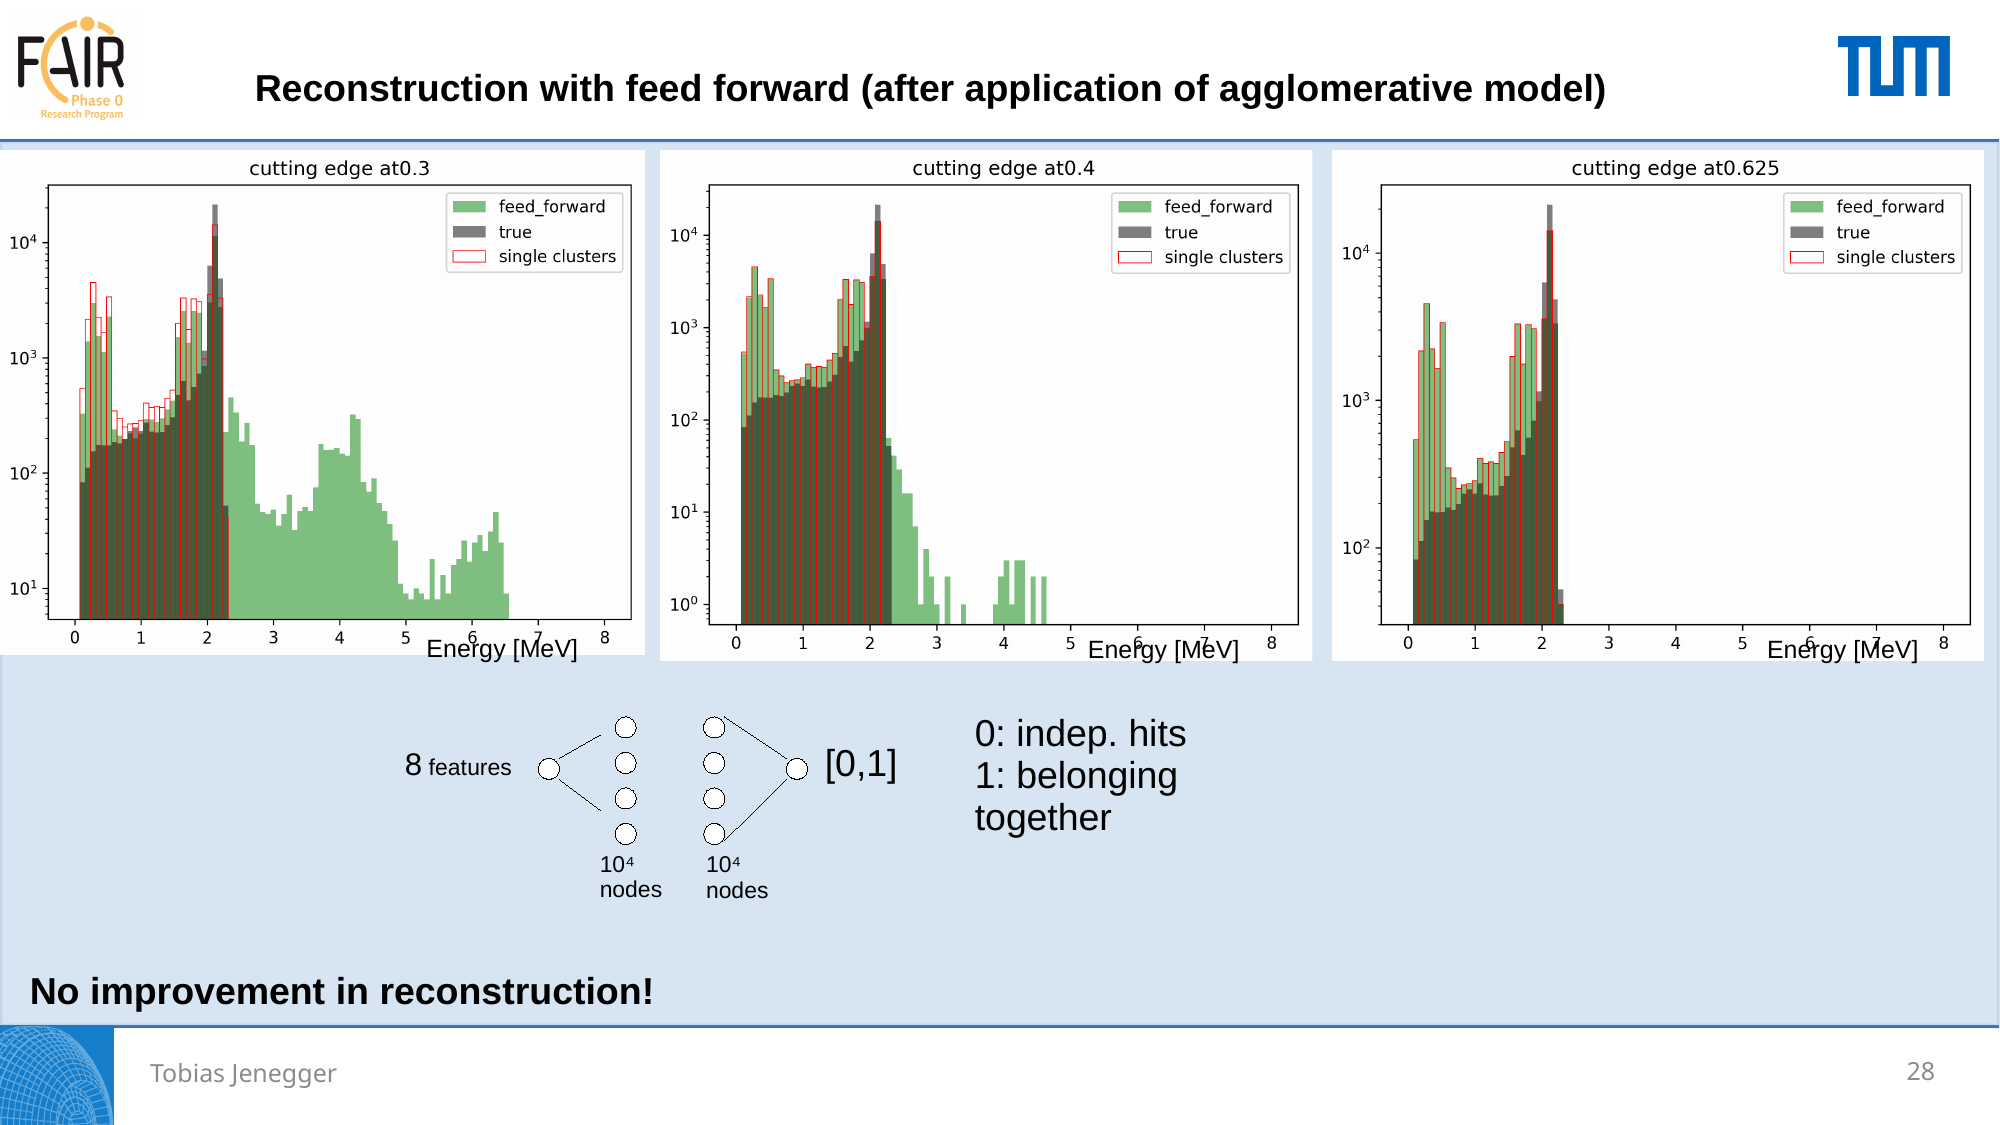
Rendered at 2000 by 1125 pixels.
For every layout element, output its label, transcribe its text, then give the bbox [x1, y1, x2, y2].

text_box 8 features [390, 739, 541, 790]
picture [1838, 36, 1950, 96]
text_box [703, 823, 725, 844]
text_box 10⁴ nodes [691, 844, 797, 911]
picture [0, 1025, 114, 1125]
text_box [615, 787, 637, 809]
text_box No improvement in reconstruction! [15, 963, 1036, 1021]
text_box Energy [MeV] [411, 627, 607, 671]
text_box Energy [MeV] [1073, 627, 1269, 671]
text_box [703, 787, 725, 809]
text_box [615, 823, 637, 844]
picture [0, 150, 646, 655]
text_box Energy [MeV] [1752, 627, 1948, 671]
text_box 0: indep. hits 1: belonging together [960, 705, 1276, 846]
text_box [615, 752, 637, 774]
text_box [541, 758, 560, 780]
text_box [0,1] [810, 735, 946, 792]
text_box [703, 716, 725, 738]
text_box 10⁴ nodes [585, 844, 691, 911]
text_box Reconstruction with feed forward (after application of agglomerative model) [240, 60, 1801, 117]
picture [1331, 149, 1985, 661]
text_box [615, 716, 637, 738]
picture [15, 15, 142, 120]
text_box [703, 752, 725, 774]
picture [660, 149, 1313, 661]
text_box [786, 758, 808, 780]
